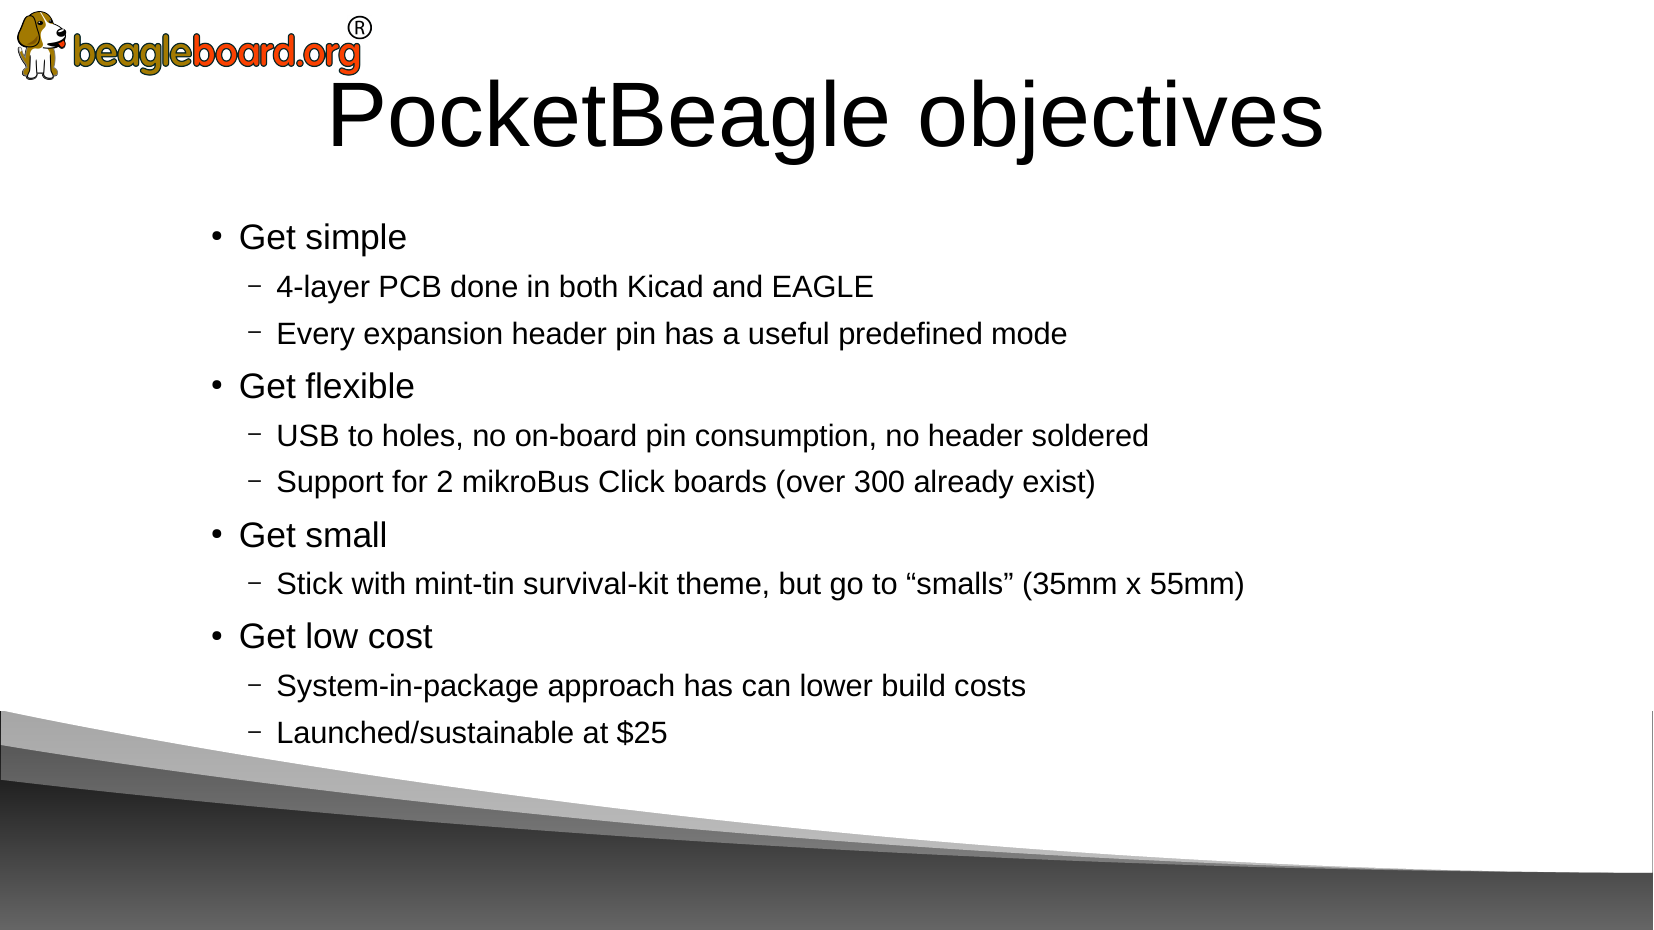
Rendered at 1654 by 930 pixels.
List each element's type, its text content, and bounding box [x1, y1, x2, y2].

picture [17, 11, 372, 80]
list Get simple 4-layer PCB done in both Kicad and EAGLE Every expansion header pin has a useful predefined mode Get flexible USB to holes, no on-board pin consumption, no header soldered Support for 2 mikroBus Click boards (over 300 already exist) Get small Stick with mint-tin survival-kit theme, but go to “smalls” (35mm x 55mm) Get low cost System-in-package approach has can lower build costs Launched/sustainable at $25 [201, 217, 1571, 757]
title PocketBeagle objectives [82, 37, 1571, 193]
